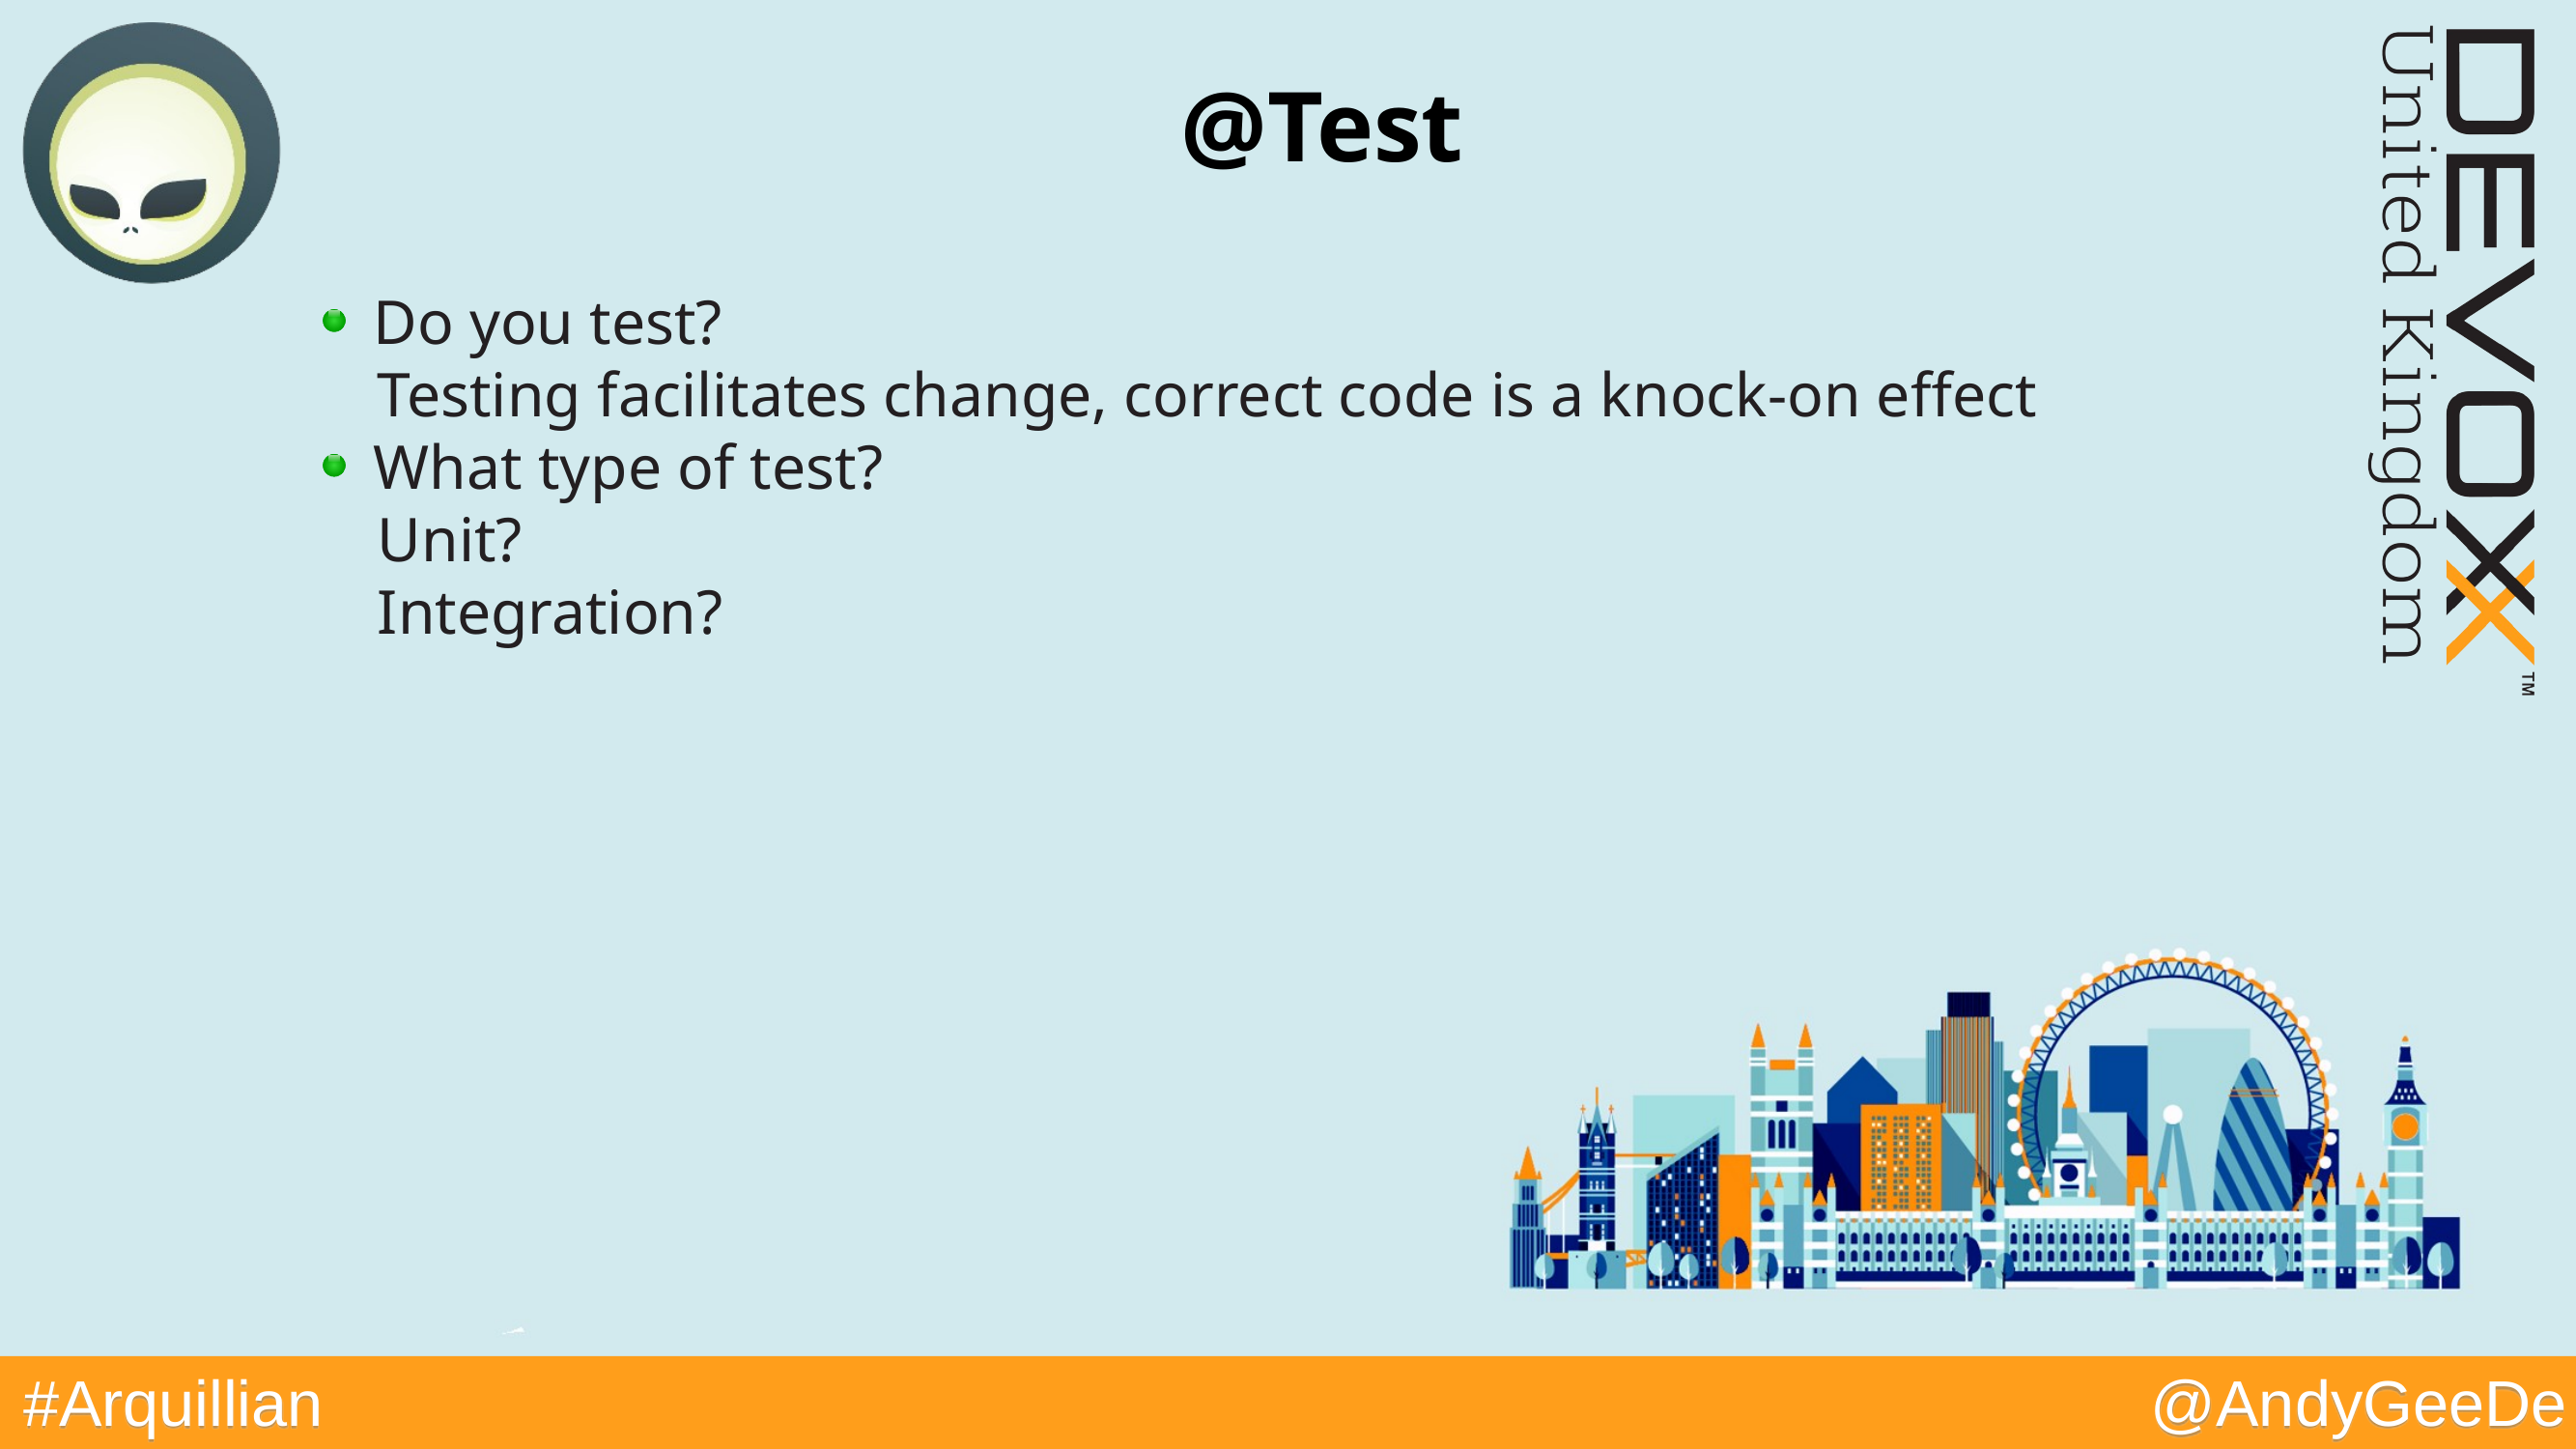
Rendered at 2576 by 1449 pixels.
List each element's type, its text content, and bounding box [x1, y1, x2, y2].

picture [0, 0, 2576, 1355]
list Do you test? Testing facilitates change, correct code is a knock-on effect What type of test? Unit? Integration? [304, 243, 2394, 1229]
title @Test [197, 58, 2448, 243]
